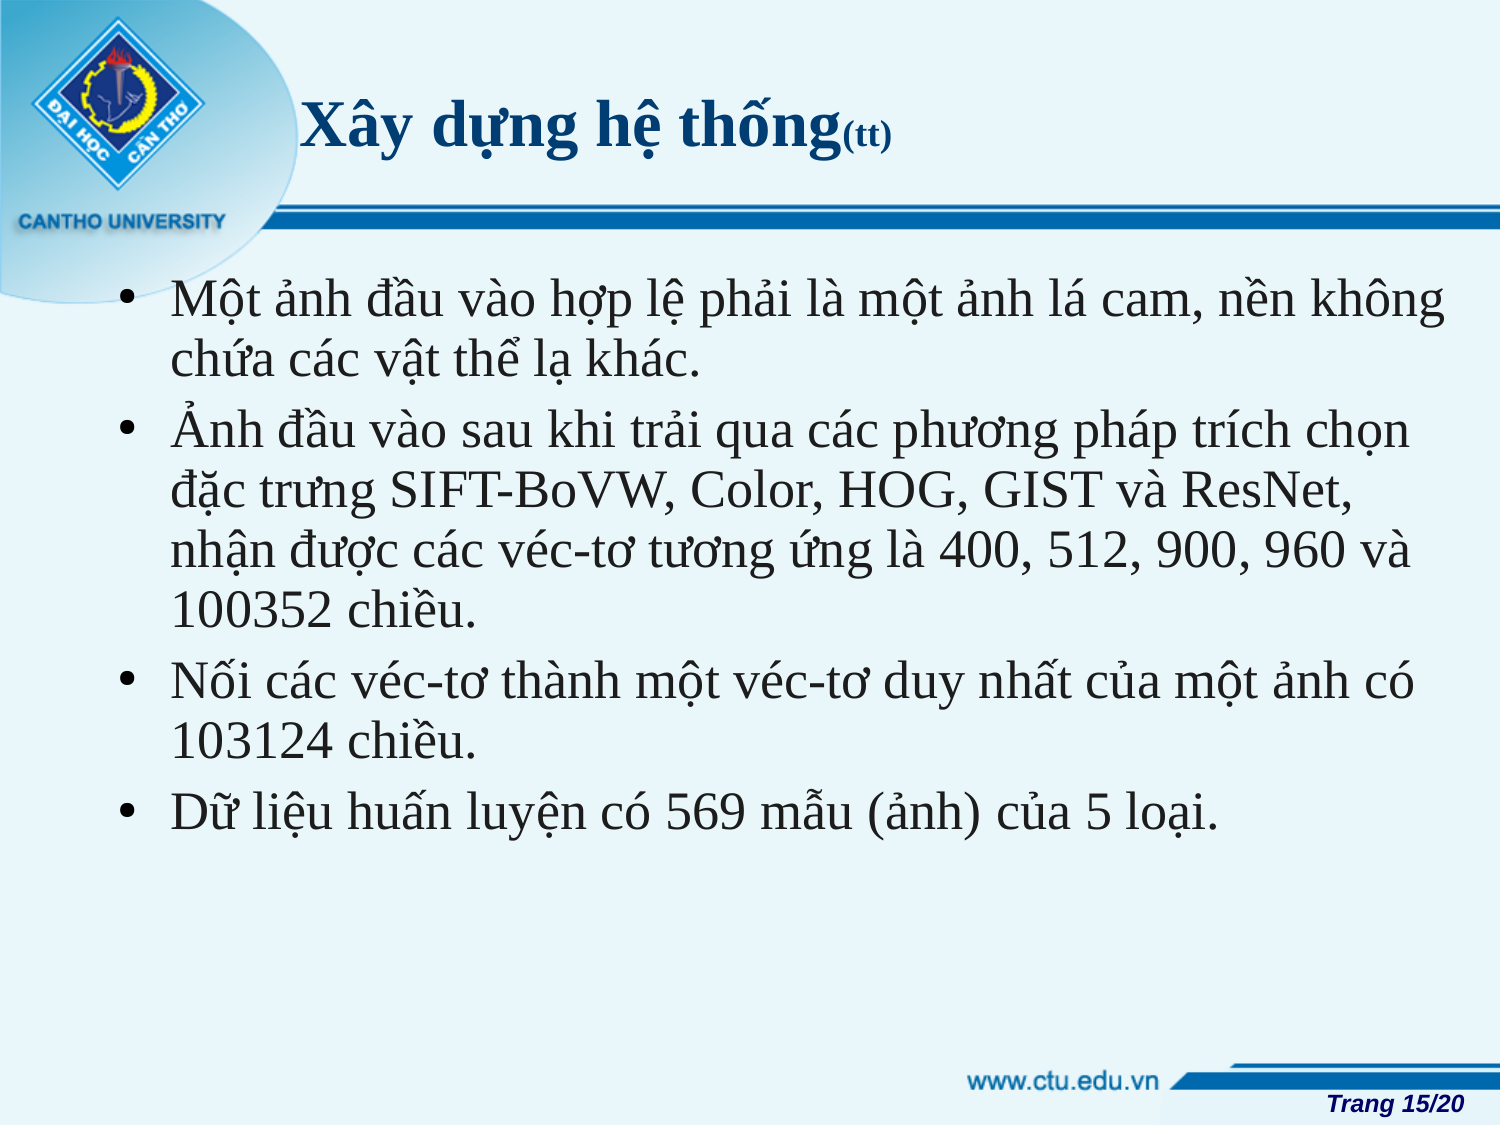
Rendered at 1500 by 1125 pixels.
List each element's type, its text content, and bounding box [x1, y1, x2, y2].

list Một ảnh đầu vào hợp lệ phải là một ảnh lá cam, nền không chứa các vật thể lạ khác. Ảnh đầu vào sau khi trải qua các phương pháp trích chọn đặc trưng SIFT-BoVW, Color, HOG, GIST và ResNet, nhận được các véc-tơ tương ứng là 400, 512, 900, 960 và 100352 chiều. Nối các véc-tơ thành một véc-tơ duy nhất của một ảnh có 103124 chiều. Dữ liệu huấn luyện có 569 mẫu (ảnh) của 5 loại. [99, 267, 1450, 1038]
title Xây dựng hệ thống(tt) [299, 46, 1462, 202]
text_box Trang 15/20 [1311, 1080, 1497, 1125]
picture [0, 0, 1500, 1125]
